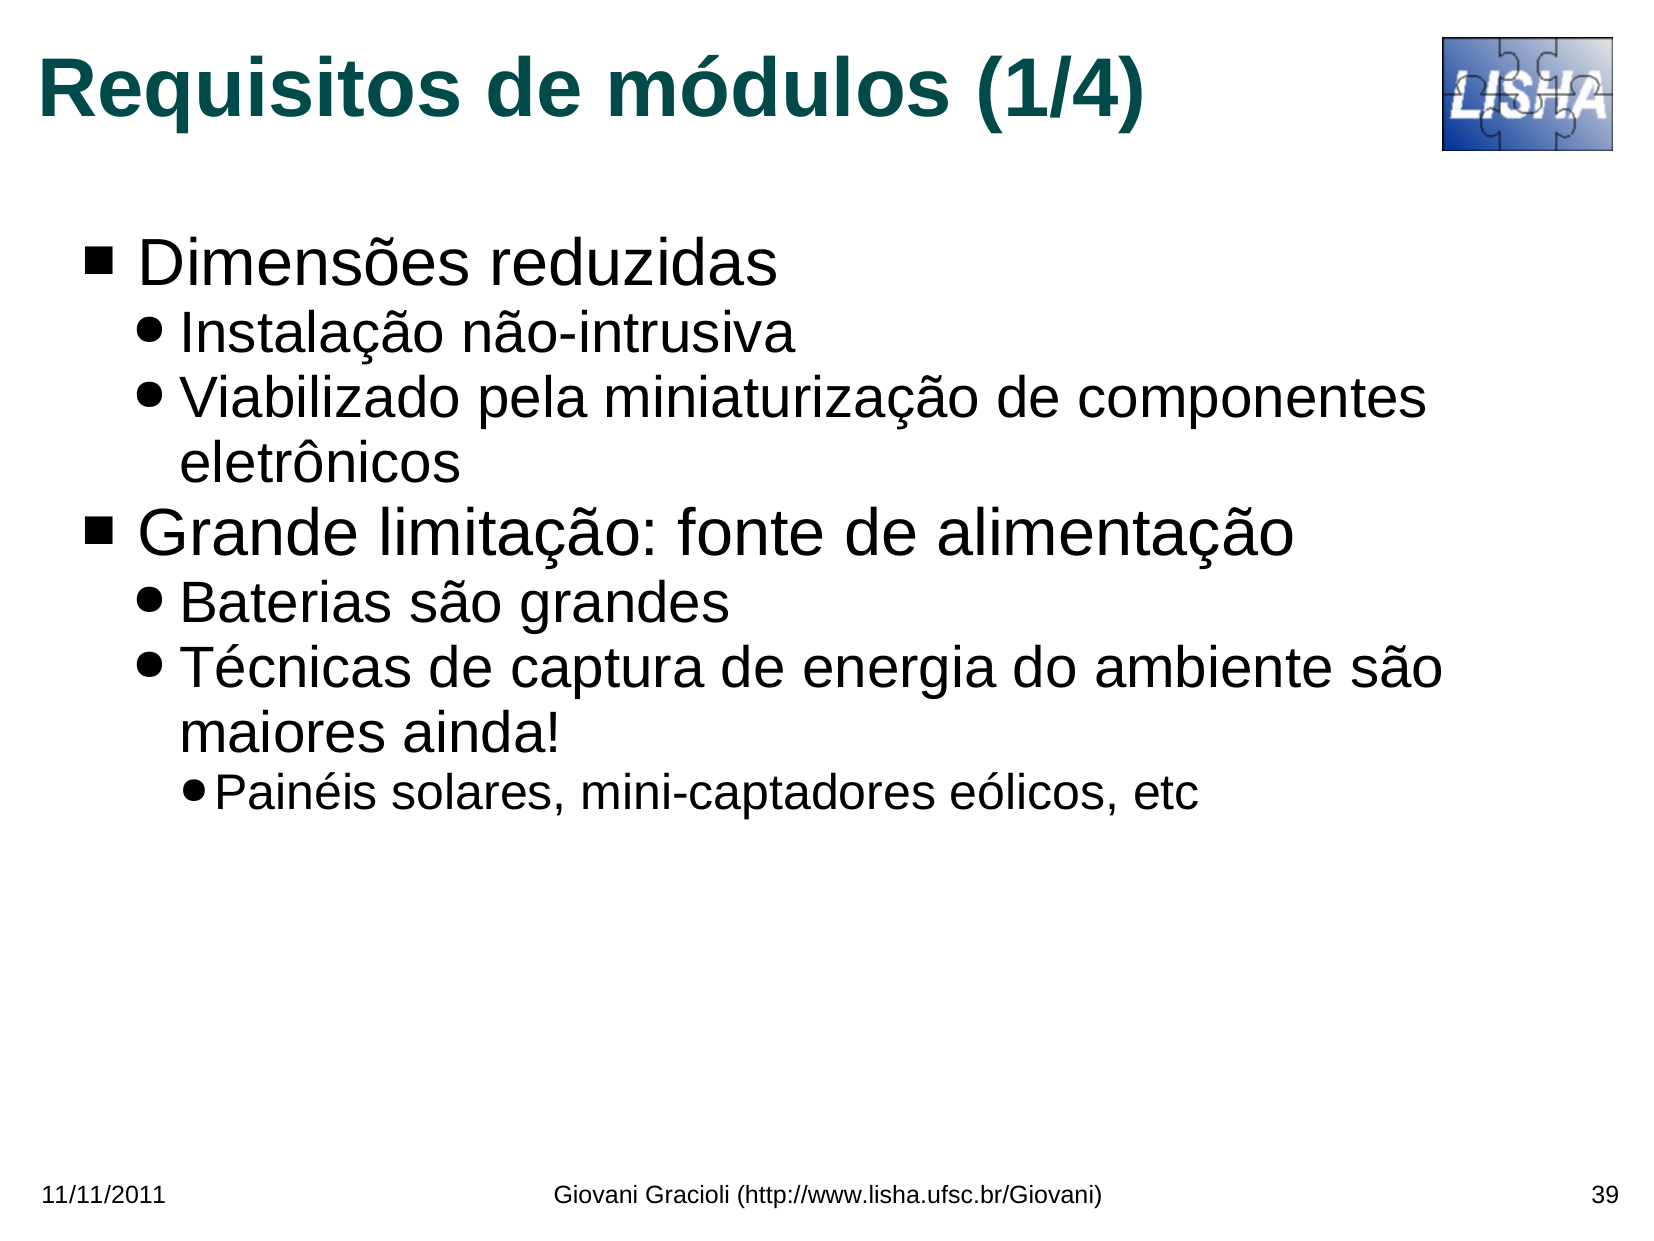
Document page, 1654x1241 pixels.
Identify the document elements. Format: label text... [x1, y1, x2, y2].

title Requisitos de módulos (1/4) [37, 37, 1426, 151]
picture [1442, 37, 1613, 151]
list Dimensões reduzidas Instalação não-intrusiva Viabilizado pela miniaturização de componentes eletrônicos Grande limitação: fonte de alimentação Baterias são grandes Técnicas de captura de energia do ambiente são maiores ainda! Painéis solares, mini-captadores eólicos, etc [37, 225, 1613, 901]
